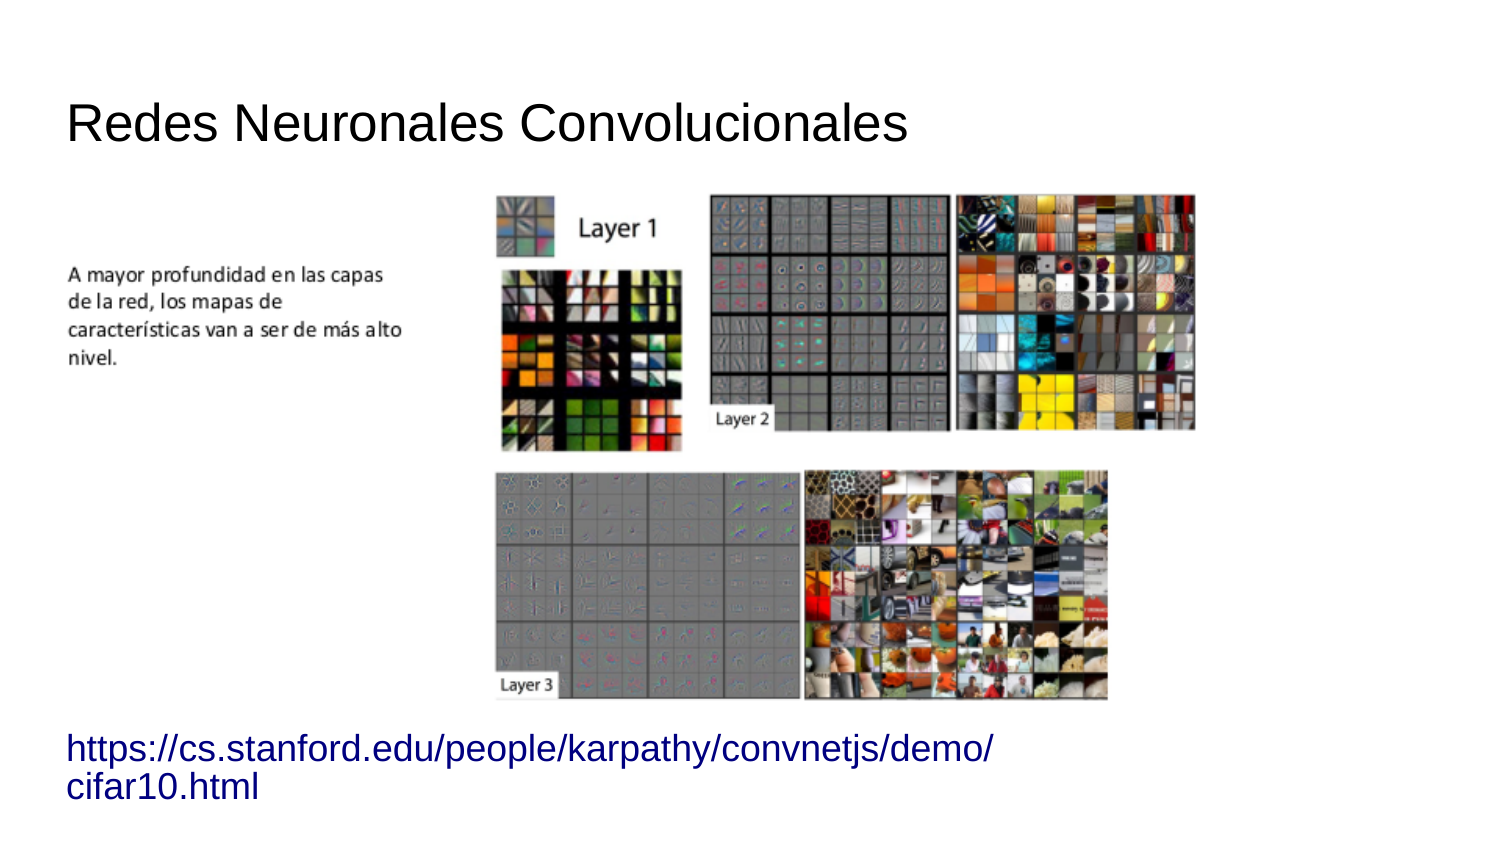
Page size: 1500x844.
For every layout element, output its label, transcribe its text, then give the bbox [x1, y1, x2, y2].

picture [51, 188, 1205, 710]
title Redes Neuronales Convolucionales [51, 72, 1449, 167]
text_box https://cs.stanford.edu/people/karpathy/convnetjs/demo/cifar10.html [51, 709, 1016, 785]
